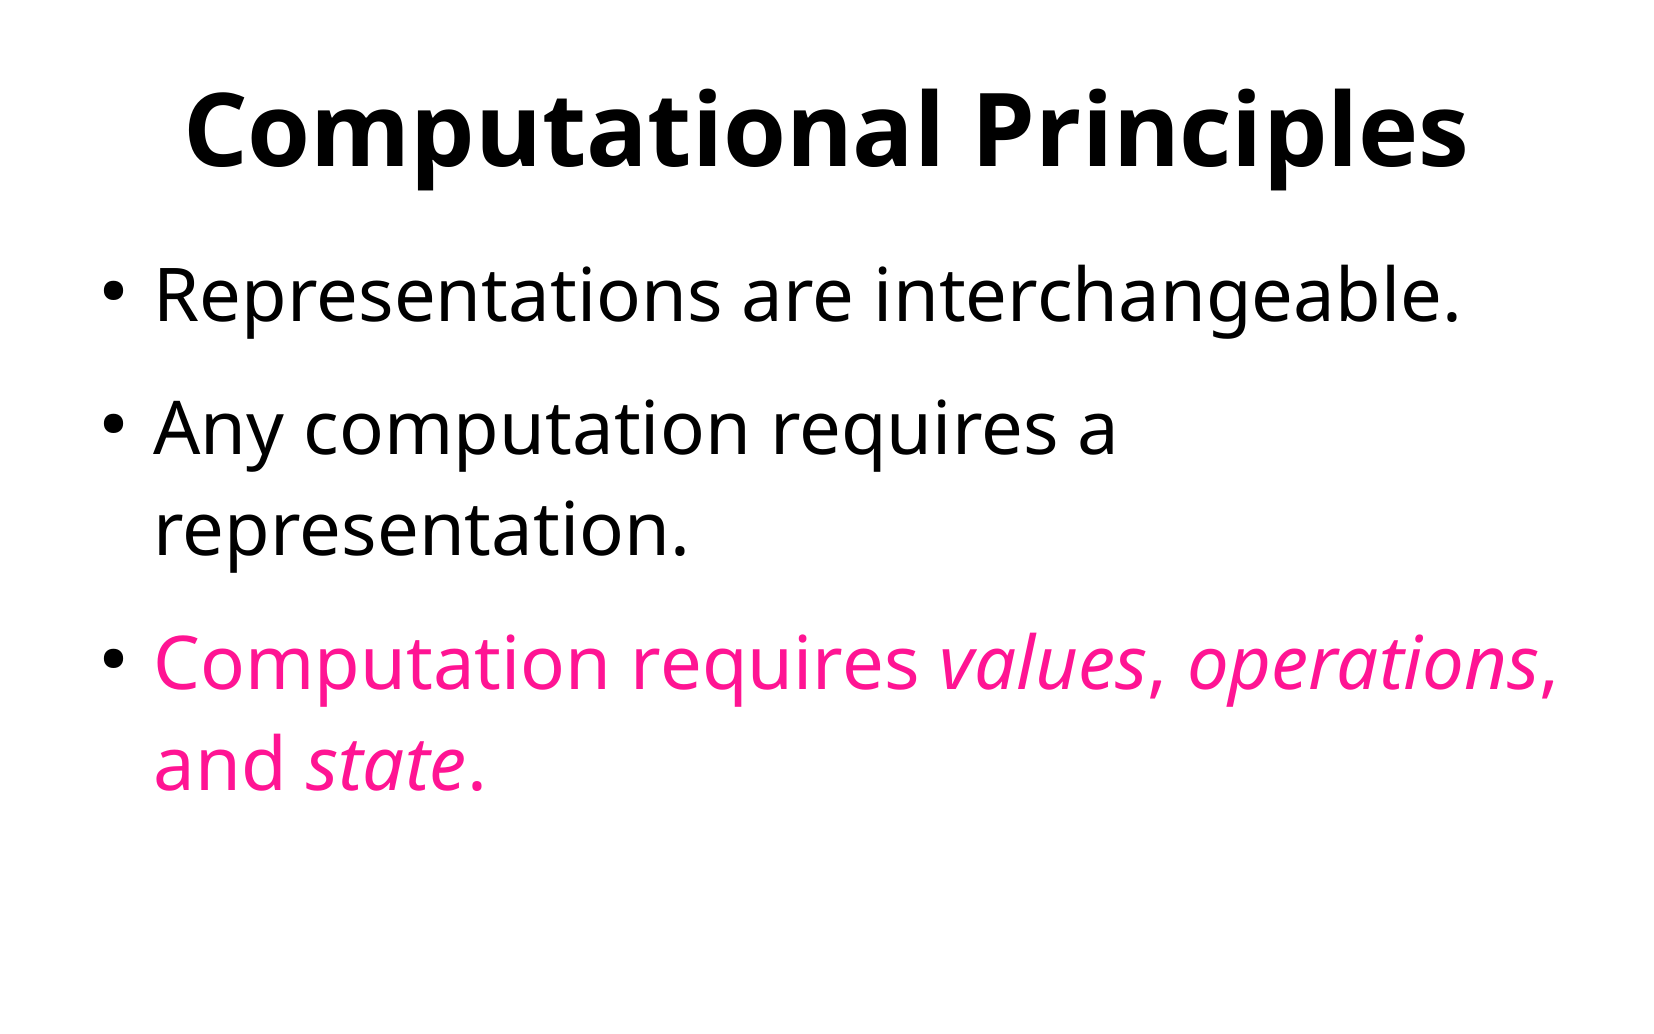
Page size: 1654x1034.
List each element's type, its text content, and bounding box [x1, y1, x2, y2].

list Representations are interchangeable. Any computation requires a representation. Computation requires values, operations, and state. [82, 241, 1571, 842]
title Computational Principles [82, 41, 1571, 214]
